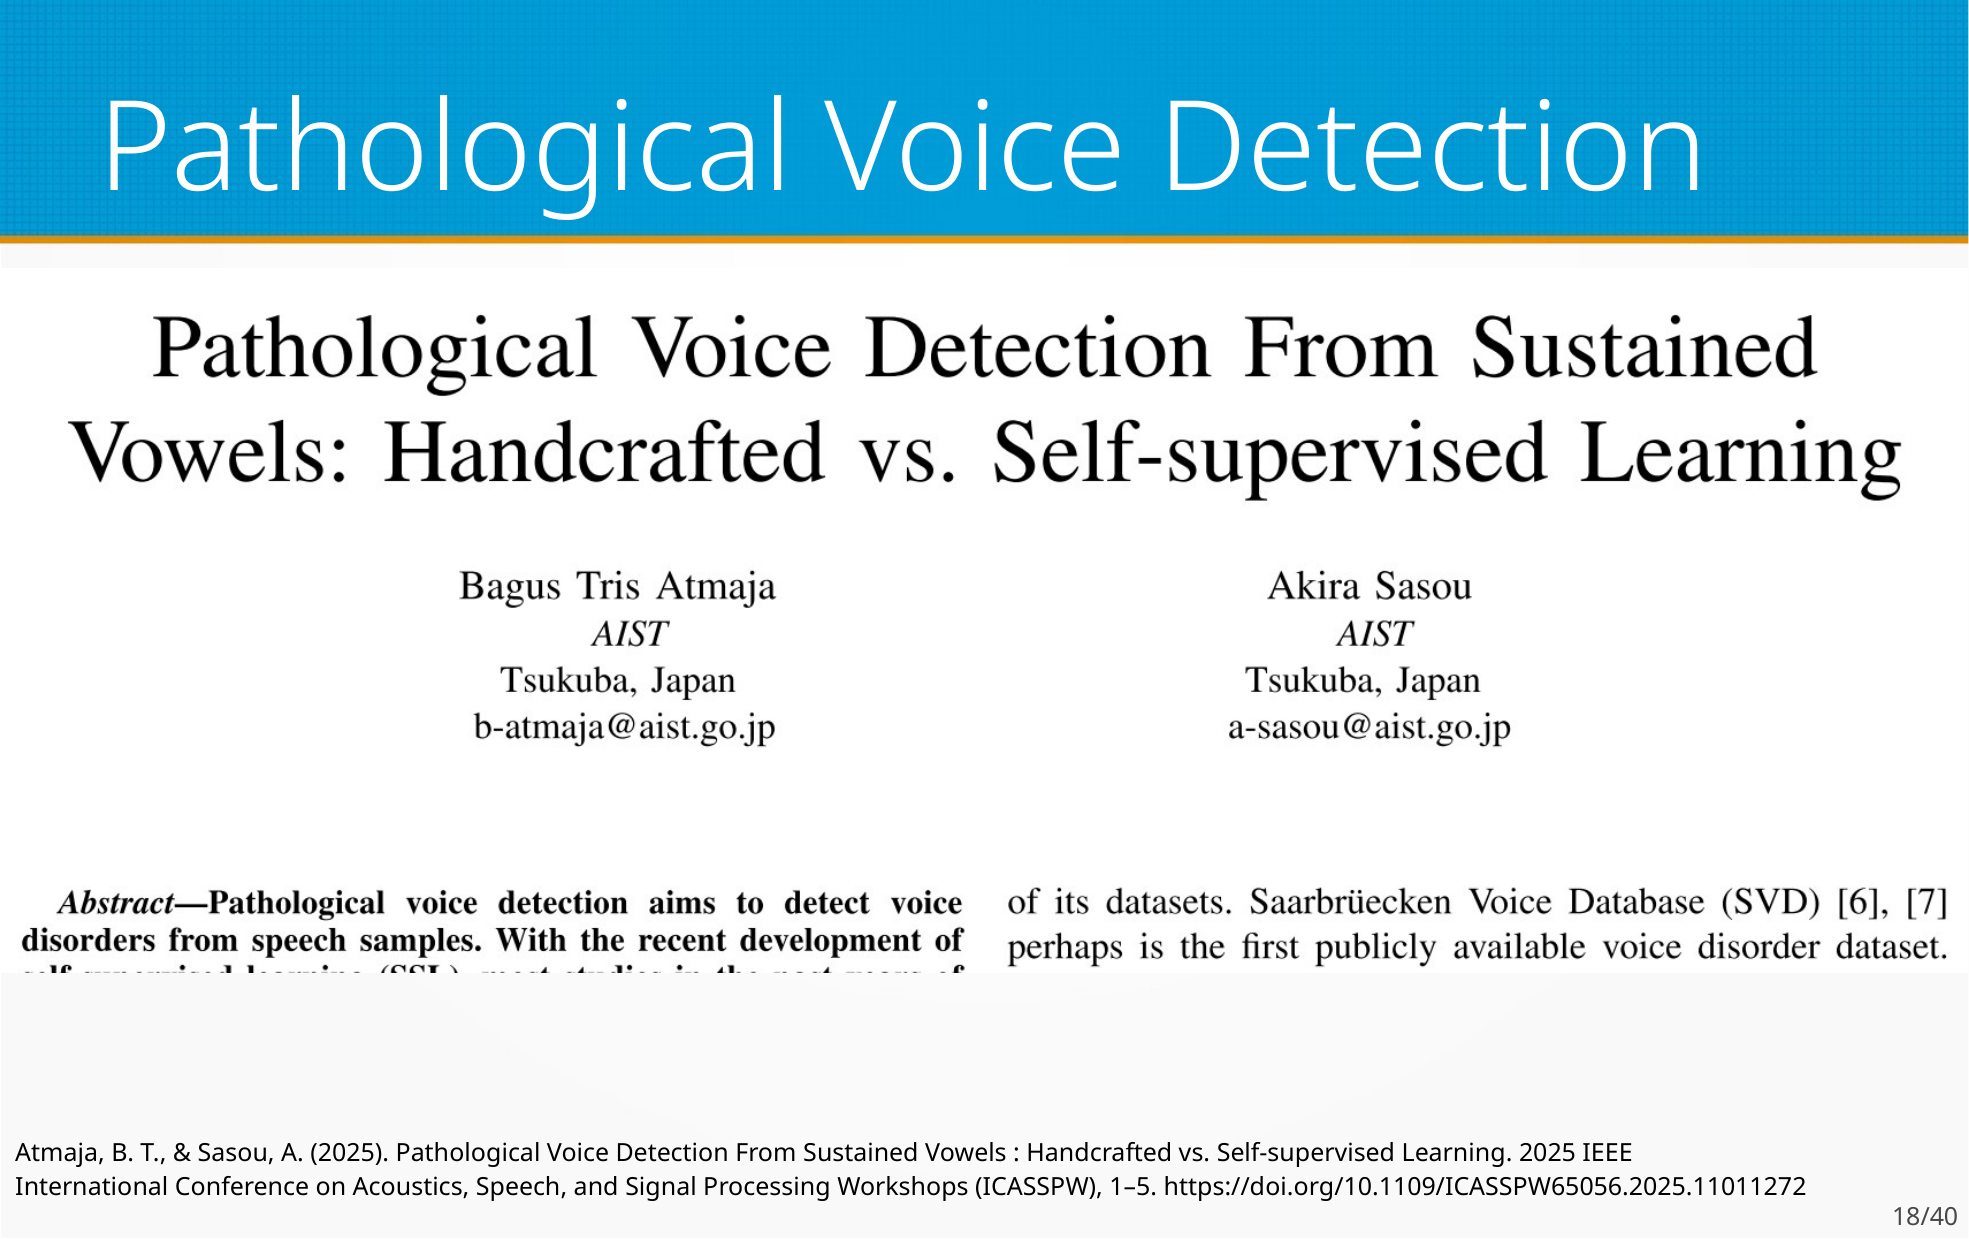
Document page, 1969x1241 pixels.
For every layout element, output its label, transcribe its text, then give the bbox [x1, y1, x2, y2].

picture [0, 233, 1969, 1241]
title Pathological Voice Detection [98, 19, 1870, 227]
text_box Atmaja, B. T., & Sasou, A. (2025). Pathological Voice Detection From Sustained Vowels : Handcrafted vs. Self-supervised Learning. 2025 IEEE International Conference on Acoustics, Speech, and Signal Processing Workshops (ICASSPW), 1–5. https://doi.org/10.1109/ICASSPW65056.2025.11011272 [9, 1133, 1953, 1204]
